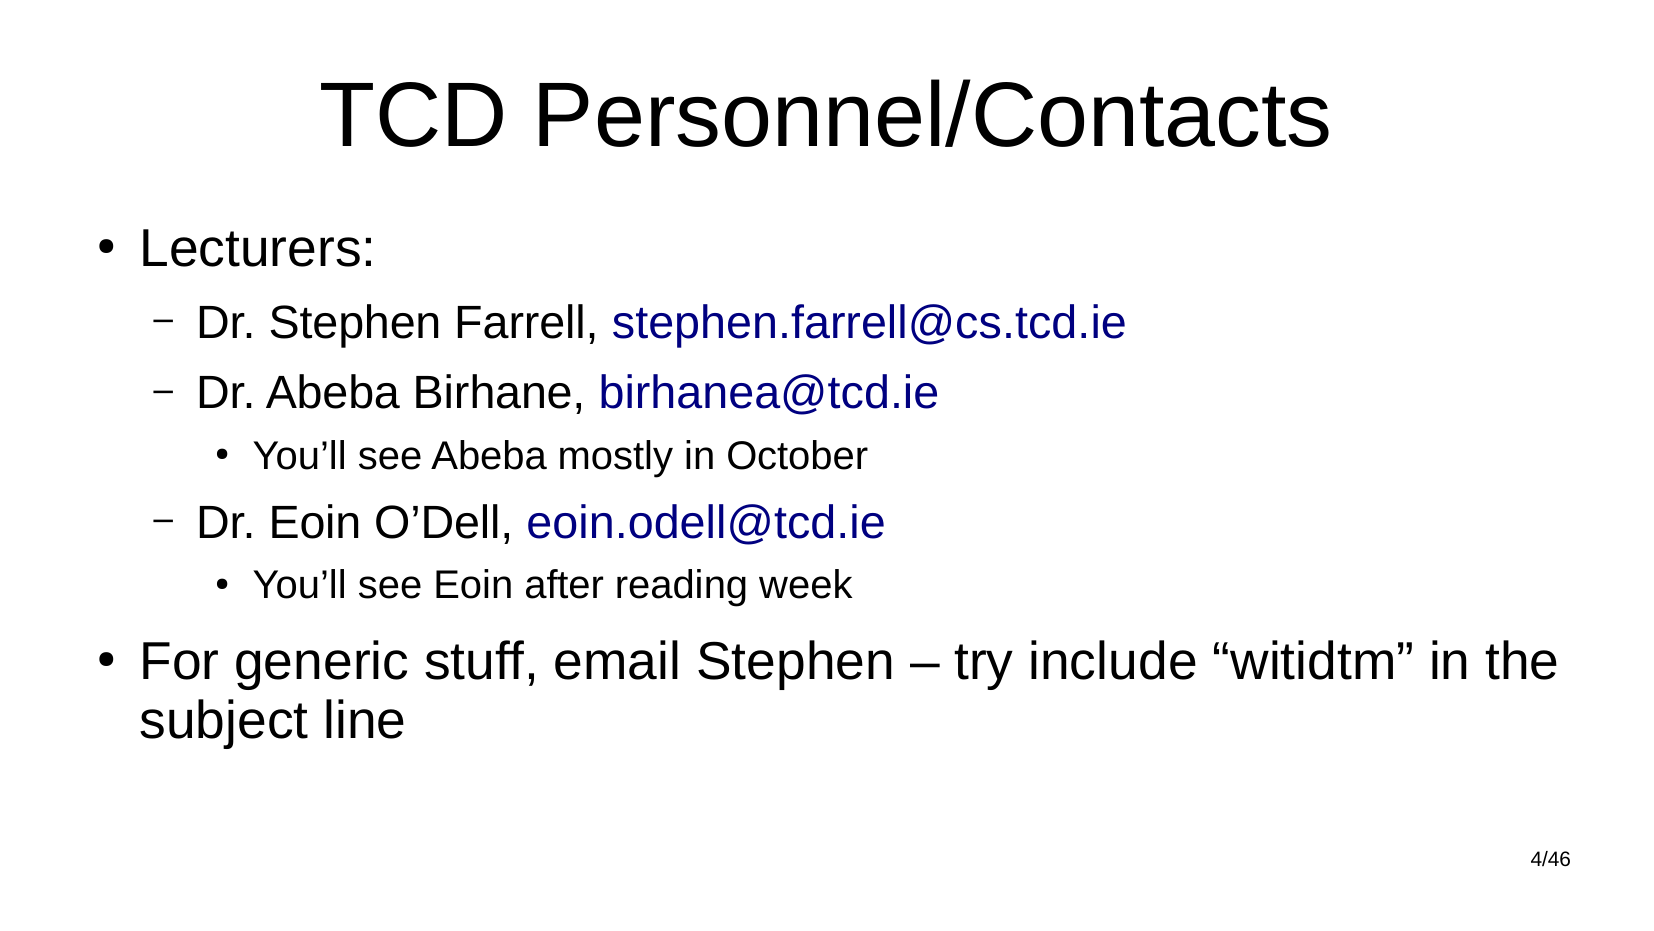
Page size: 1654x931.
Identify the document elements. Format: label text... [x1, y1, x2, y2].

title TCD Personnel/Contacts [82, 37, 1571, 193]
list Lecturers: Dr. Stephen Farrell, stephen.farrell@cs.tcd.ie Dr. Abeba Birhane, birhanea@tcd.ie You’ll see Abeba mostly in October Dr. Eoin O’Dell, eoin.odell@tcd.ie You’ll see Eoin after reading week For generic stuff, email Stephen – try include “witidtm” in the subject line [82, 217, 1571, 758]
